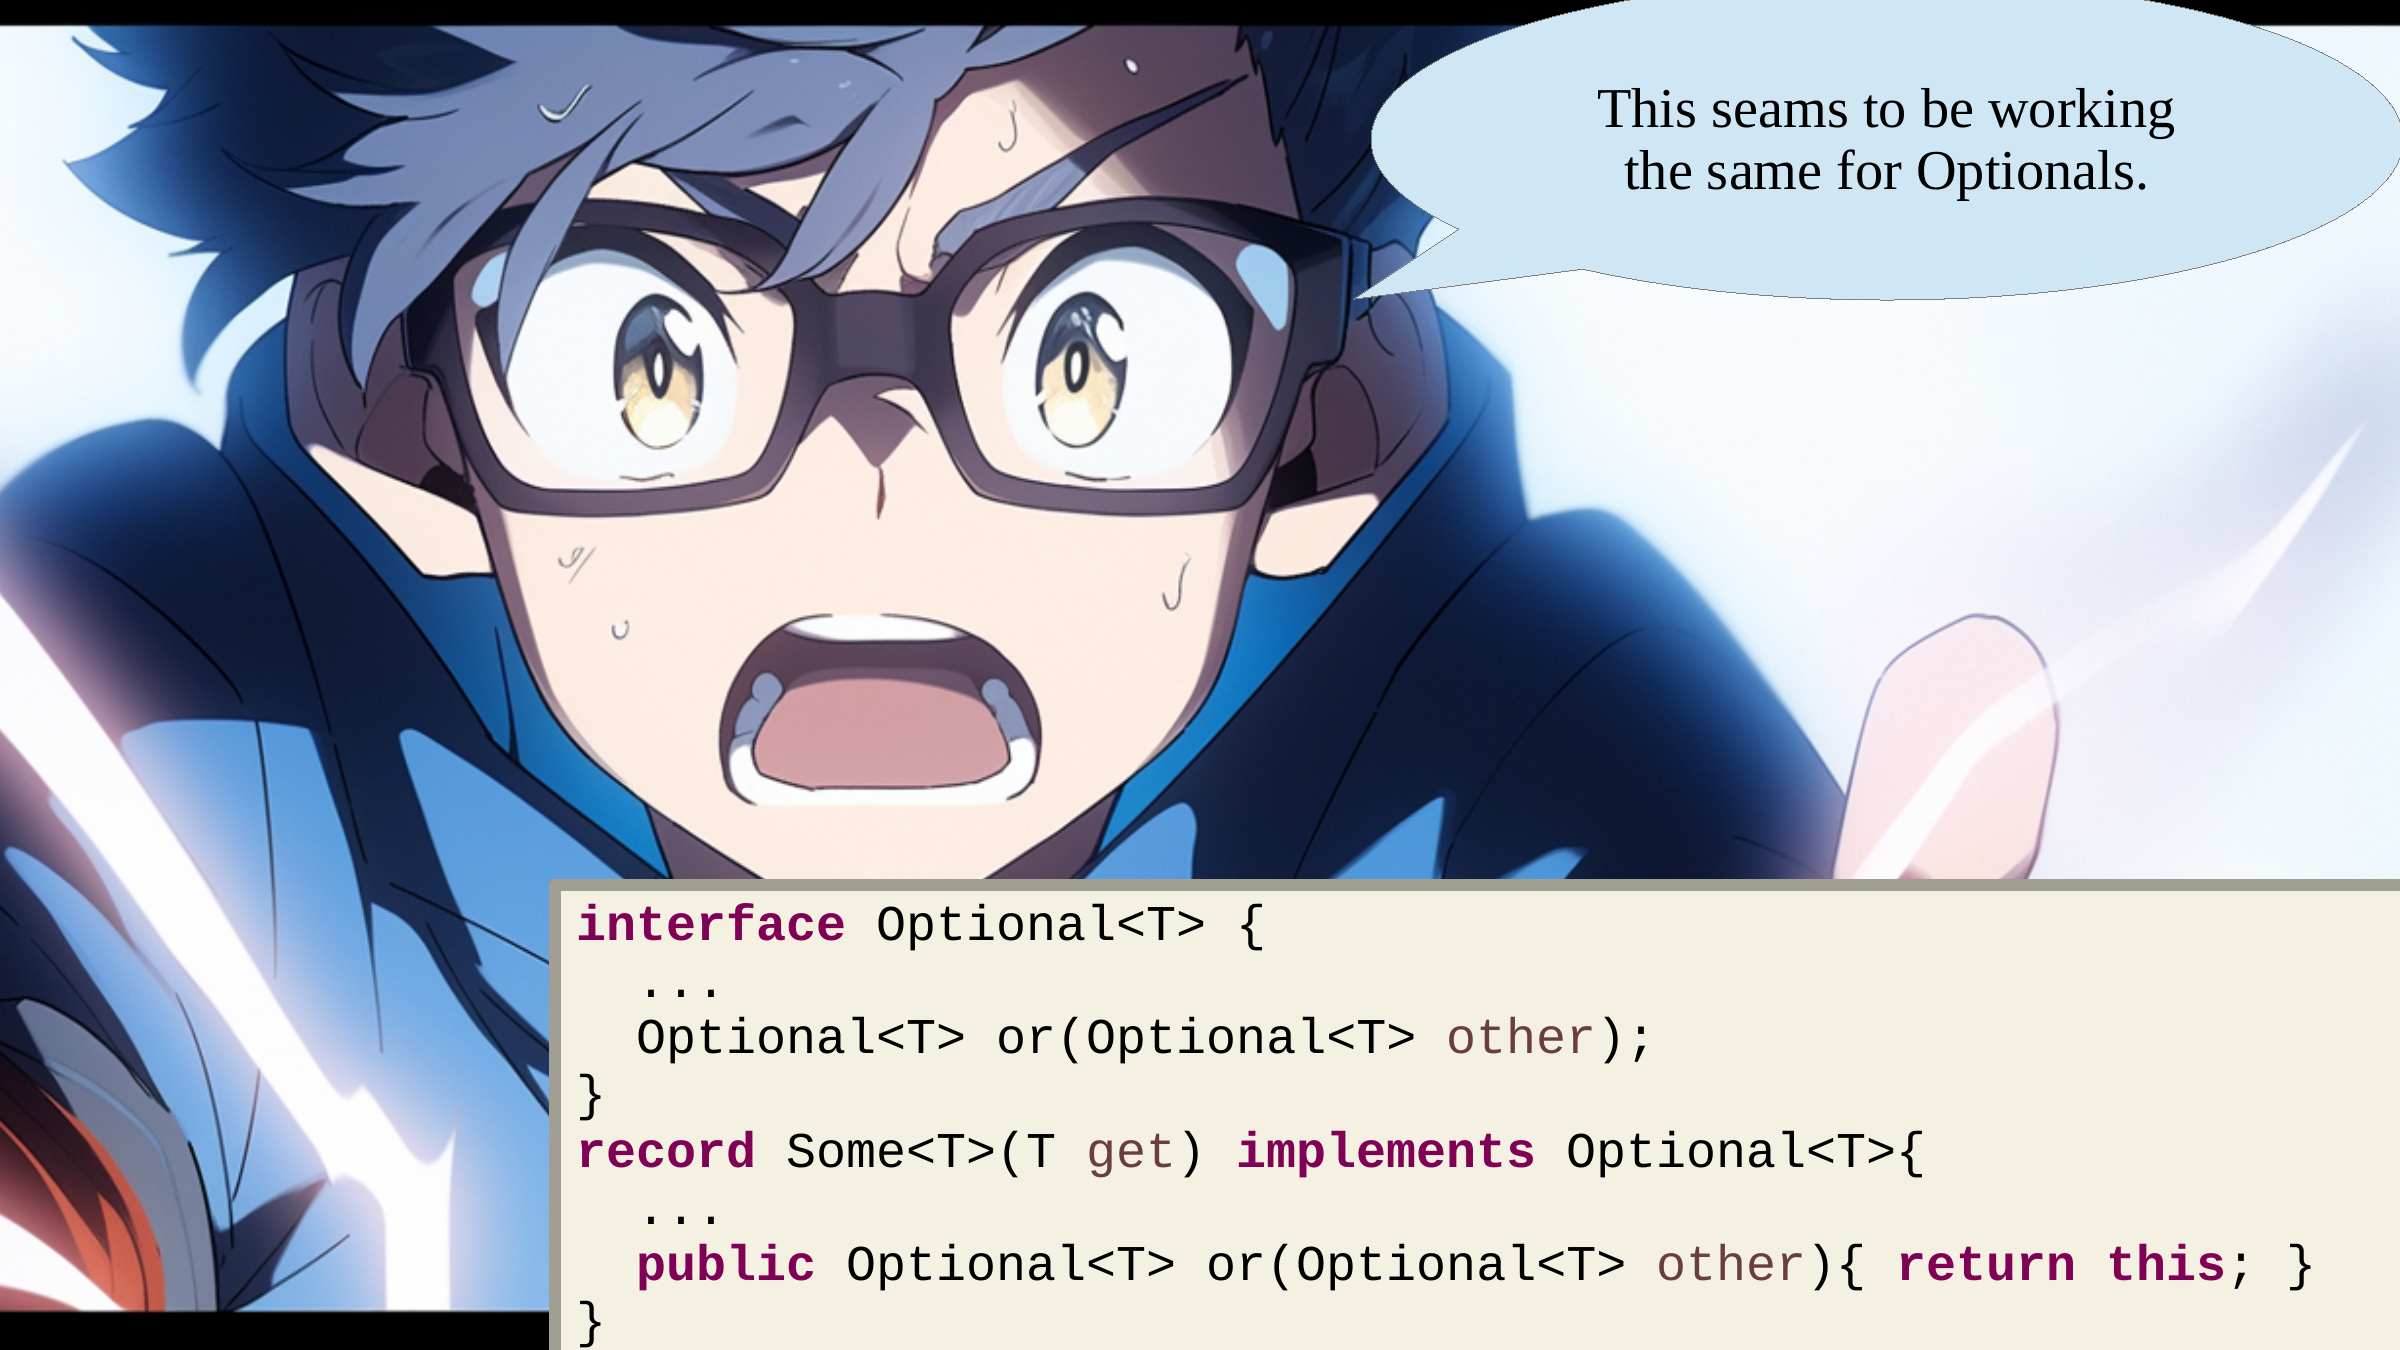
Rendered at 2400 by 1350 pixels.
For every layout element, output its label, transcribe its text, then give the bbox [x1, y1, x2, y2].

text_box This seams to be working the same for Optionals. [1353, 0, 2400, 301]
text_box interface Optional<T> { ... Optional<T> or(Optional<T> other); } record Some<T>(T get) implements Optional<T>{ ... public Optional<T> or(Optional<T> other){ return this; } } [555, 885, 2400, 1350]
picture [0, 0, 2400, 1350]
picture [2151, 0, 2400, 118]
